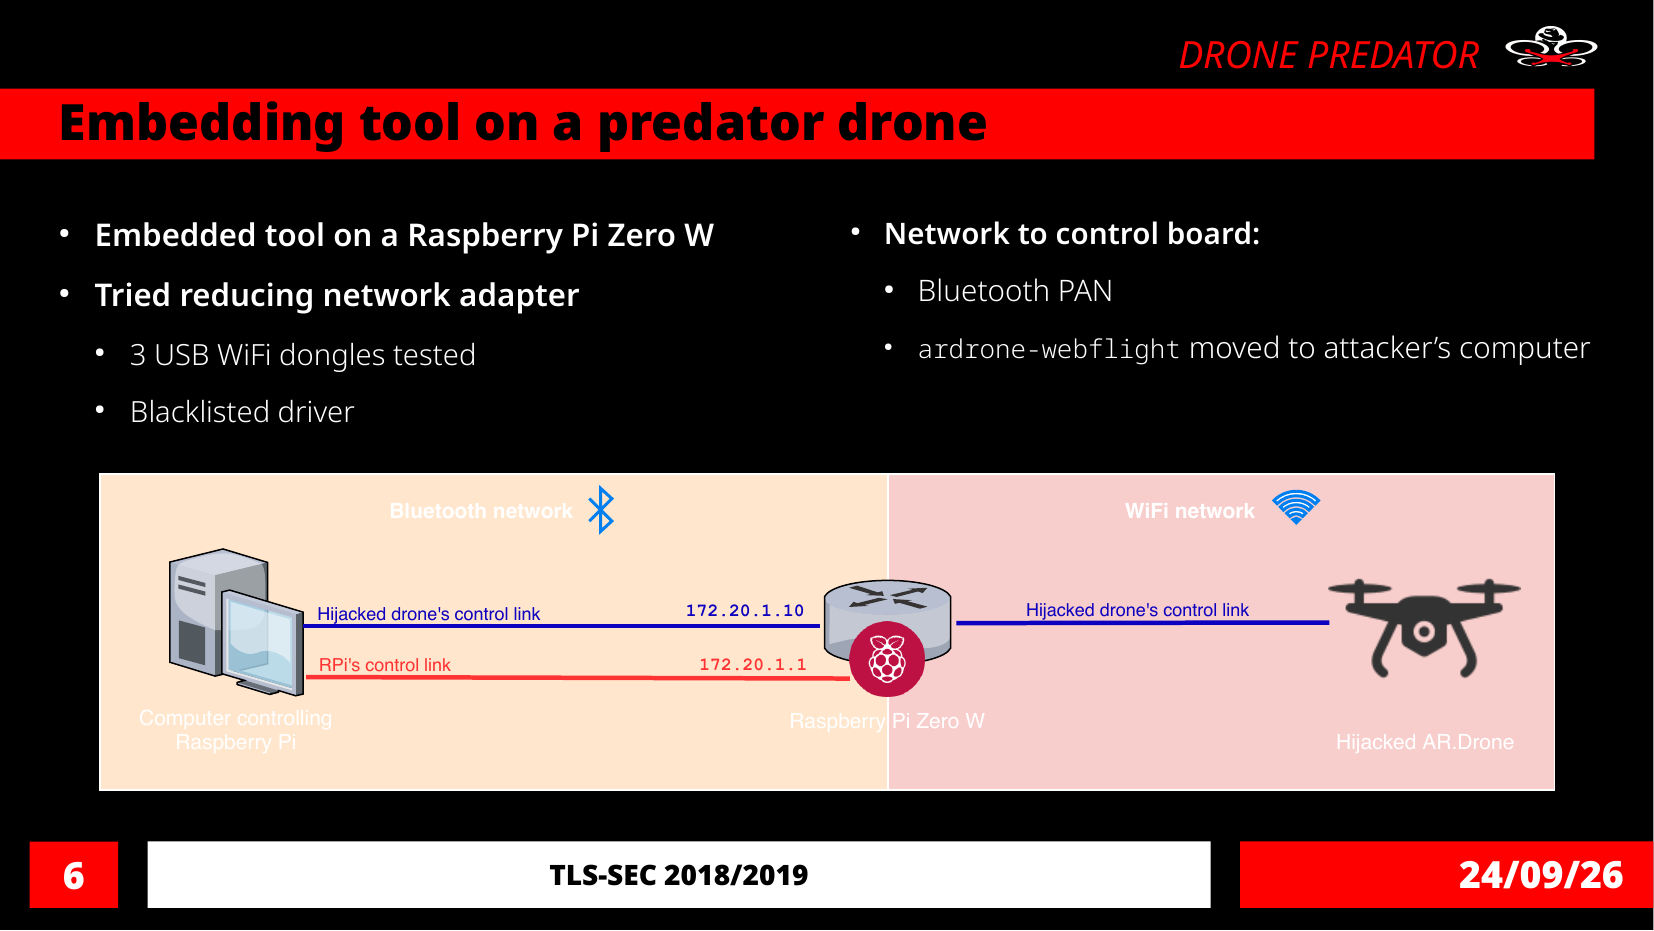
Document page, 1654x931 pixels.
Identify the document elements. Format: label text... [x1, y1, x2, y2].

list Embedded tool on a Raspberry Pi Zero W Tried reducing network adapter 3 USB WiFi dongles tested Blacklisted driver [59, 212, 839, 438]
list Network to control board: Bluetooth PAN ardrone-webflight moved to attacker’s computer [850, 212, 1630, 370]
title Embedding tool on a predator drone [59, 44, 1595, 156]
picture [1488, 15, 1617, 80]
picture [98, 472, 1555, 792]
